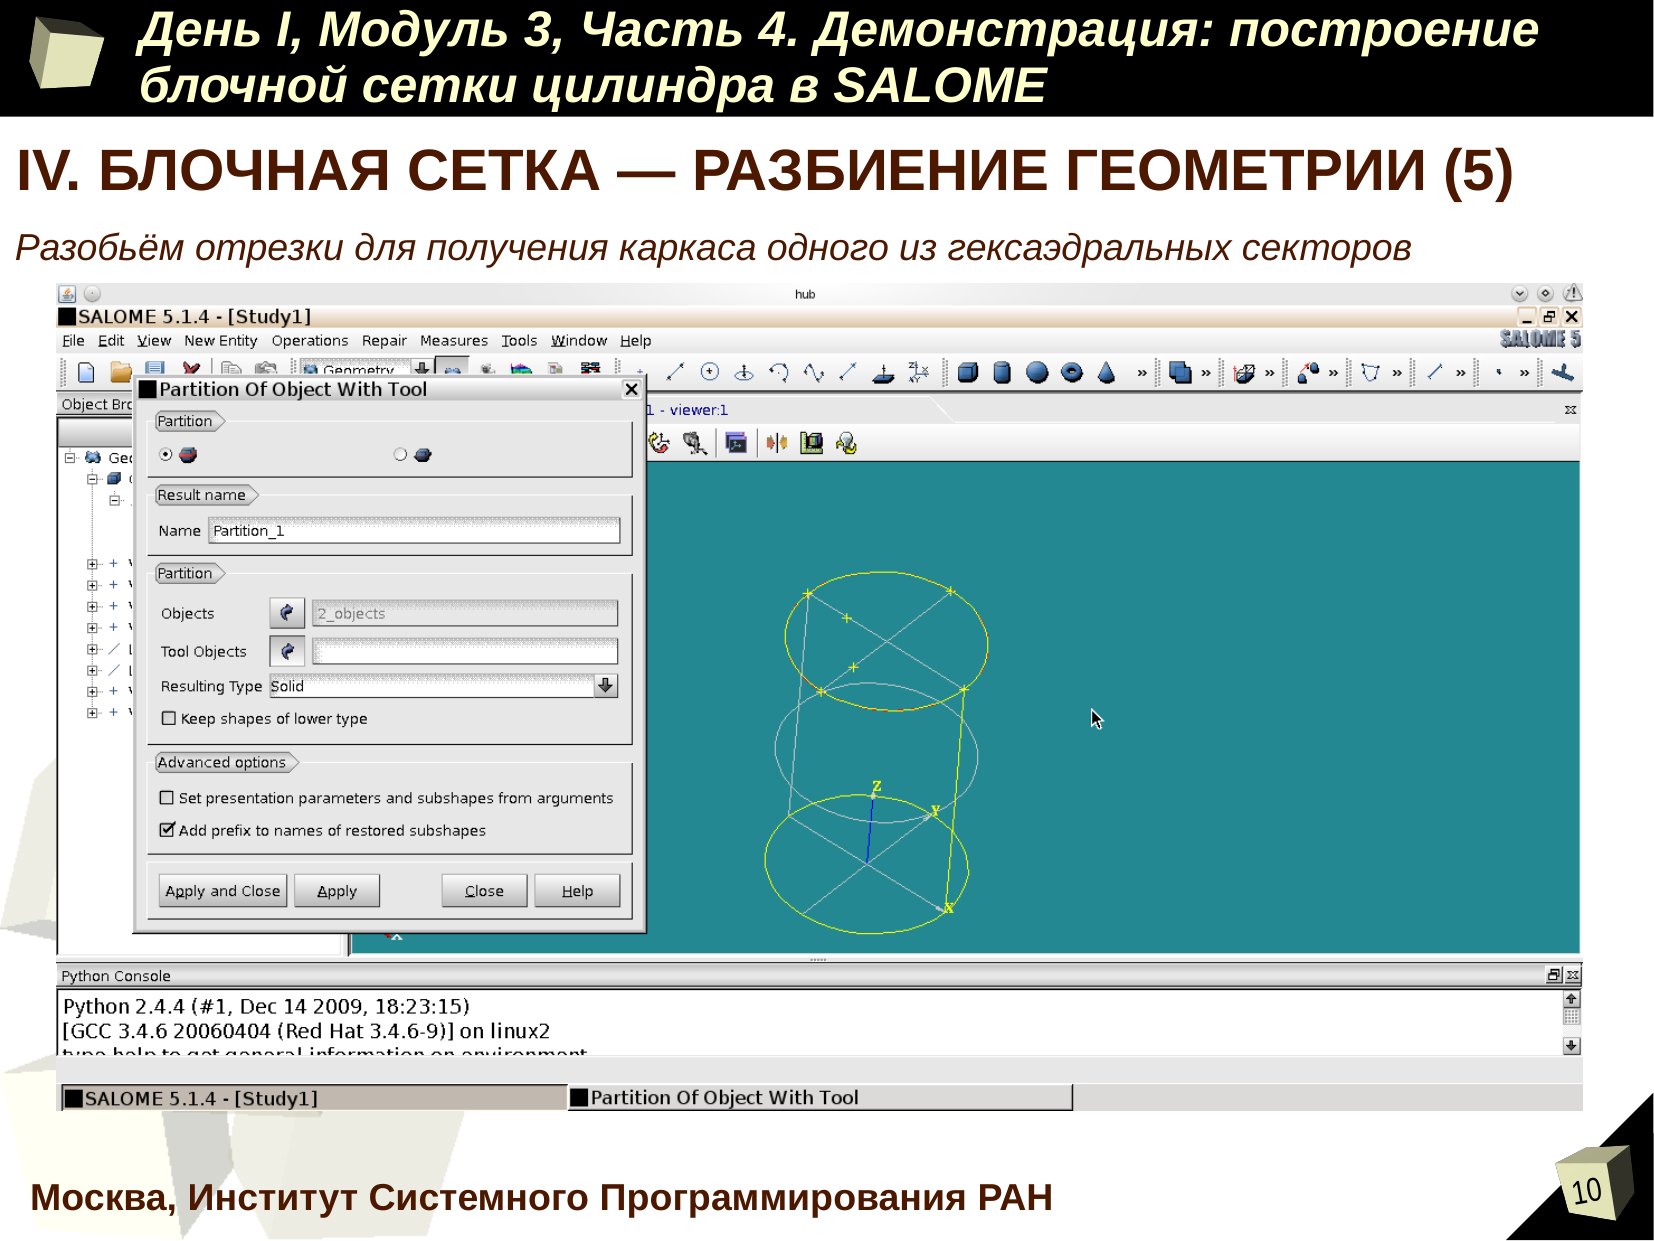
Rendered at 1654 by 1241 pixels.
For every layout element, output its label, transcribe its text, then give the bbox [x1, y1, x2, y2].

picture [464, 1193, 472, 1198]
text_box Разобьём отрезки для получения каркаса одного из гексаэдральных секторов [0, 218, 1654, 325]
text_box IV. БЛОЧНАЯ СЕТКА — РАЗБИЕНИЕ ГЕОМЕТРИИ (5) [1, 130, 1654, 211]
picture [0, 283, 1583, 1241]
